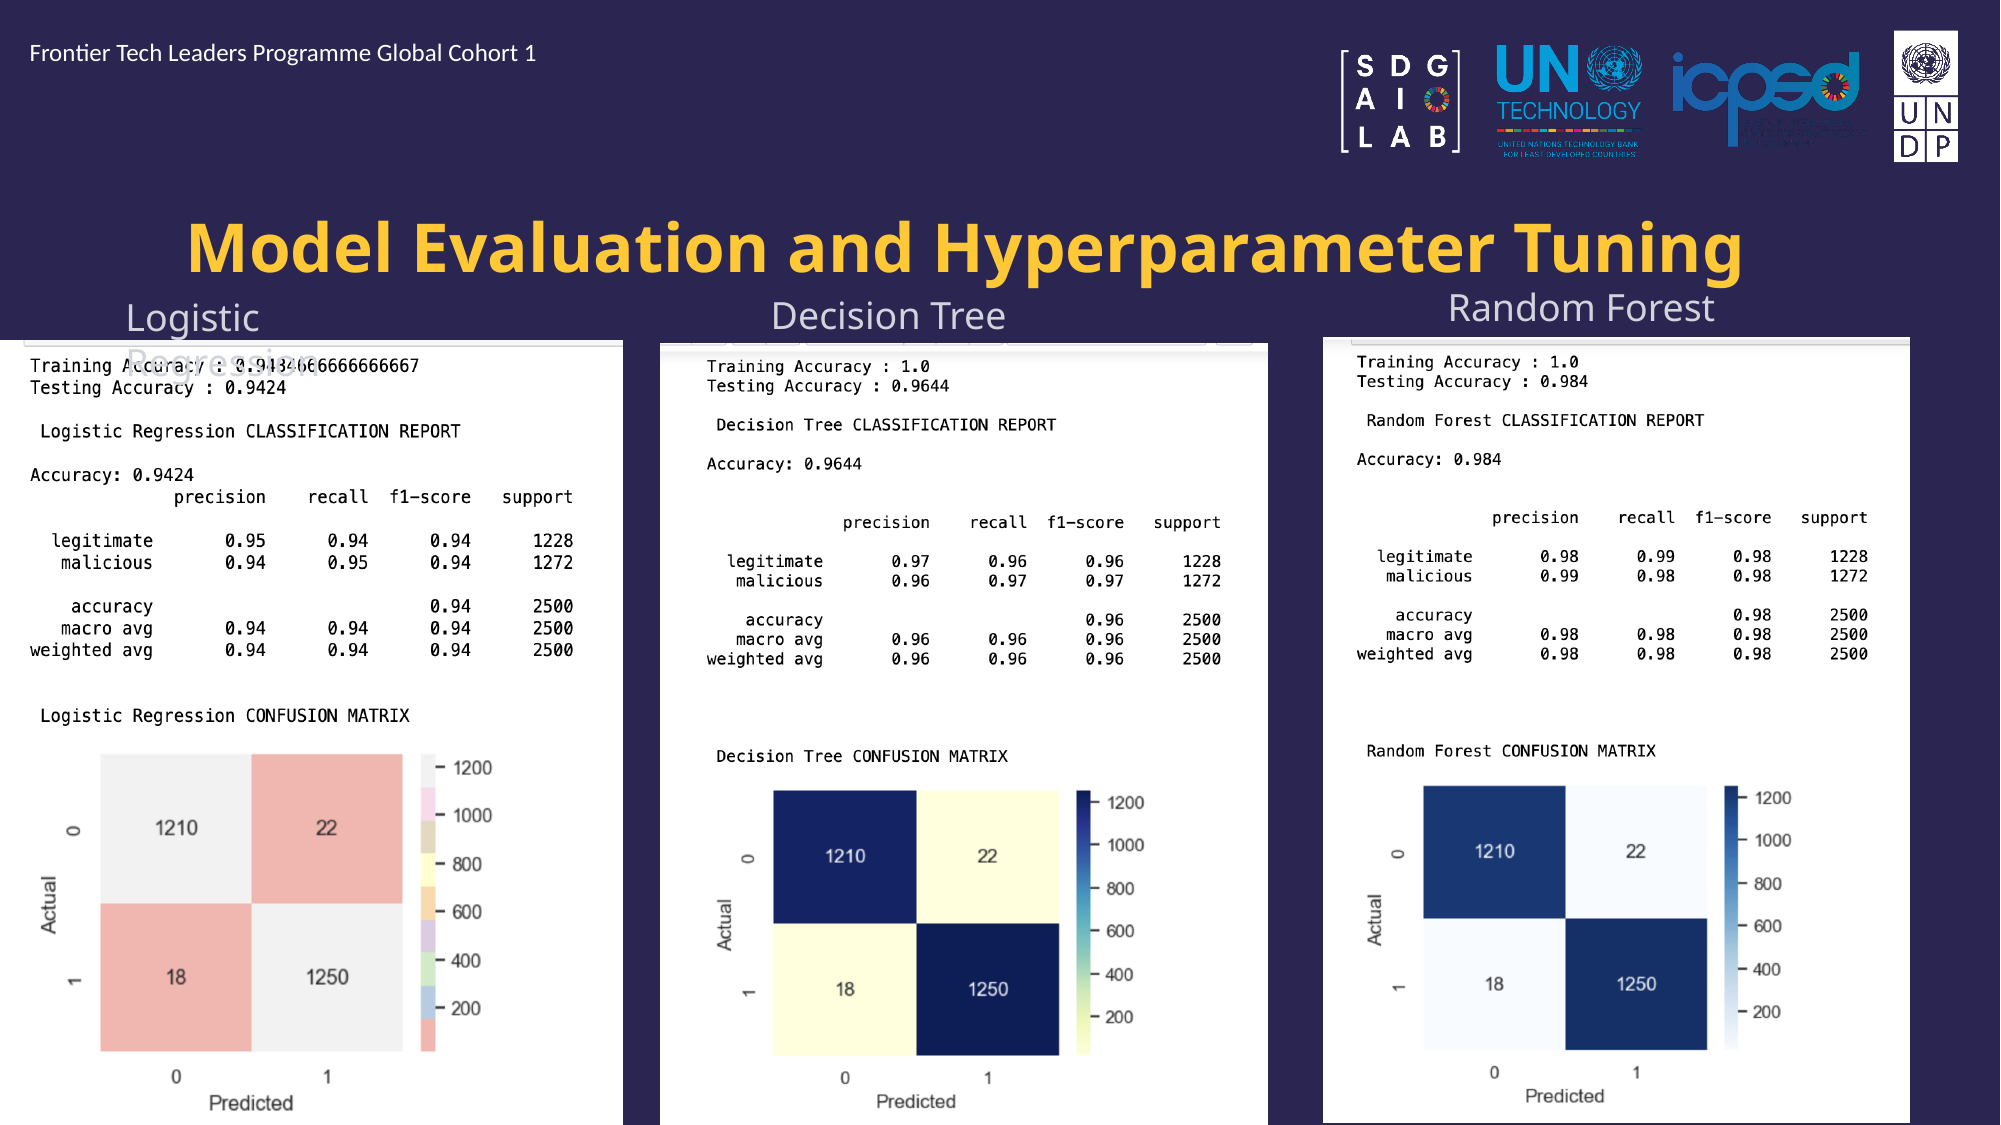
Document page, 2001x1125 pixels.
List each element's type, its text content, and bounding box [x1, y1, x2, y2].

text_box Logistic Regression [110, 286, 451, 348]
text_box Decision Tree [755, 285, 1096, 346]
text_box Random Forest [1432, 276, 1773, 338]
picture [660, 343, 1268, 1125]
picture [0, 340, 623, 1125]
picture [1323, 337, 1910, 1123]
text_box Frontier Tech Leaders Programme Global Cohort 1 [14, 29, 846, 75]
title Model Evaluation and Hyperparameter Tuning [170, 174, 1830, 326]
